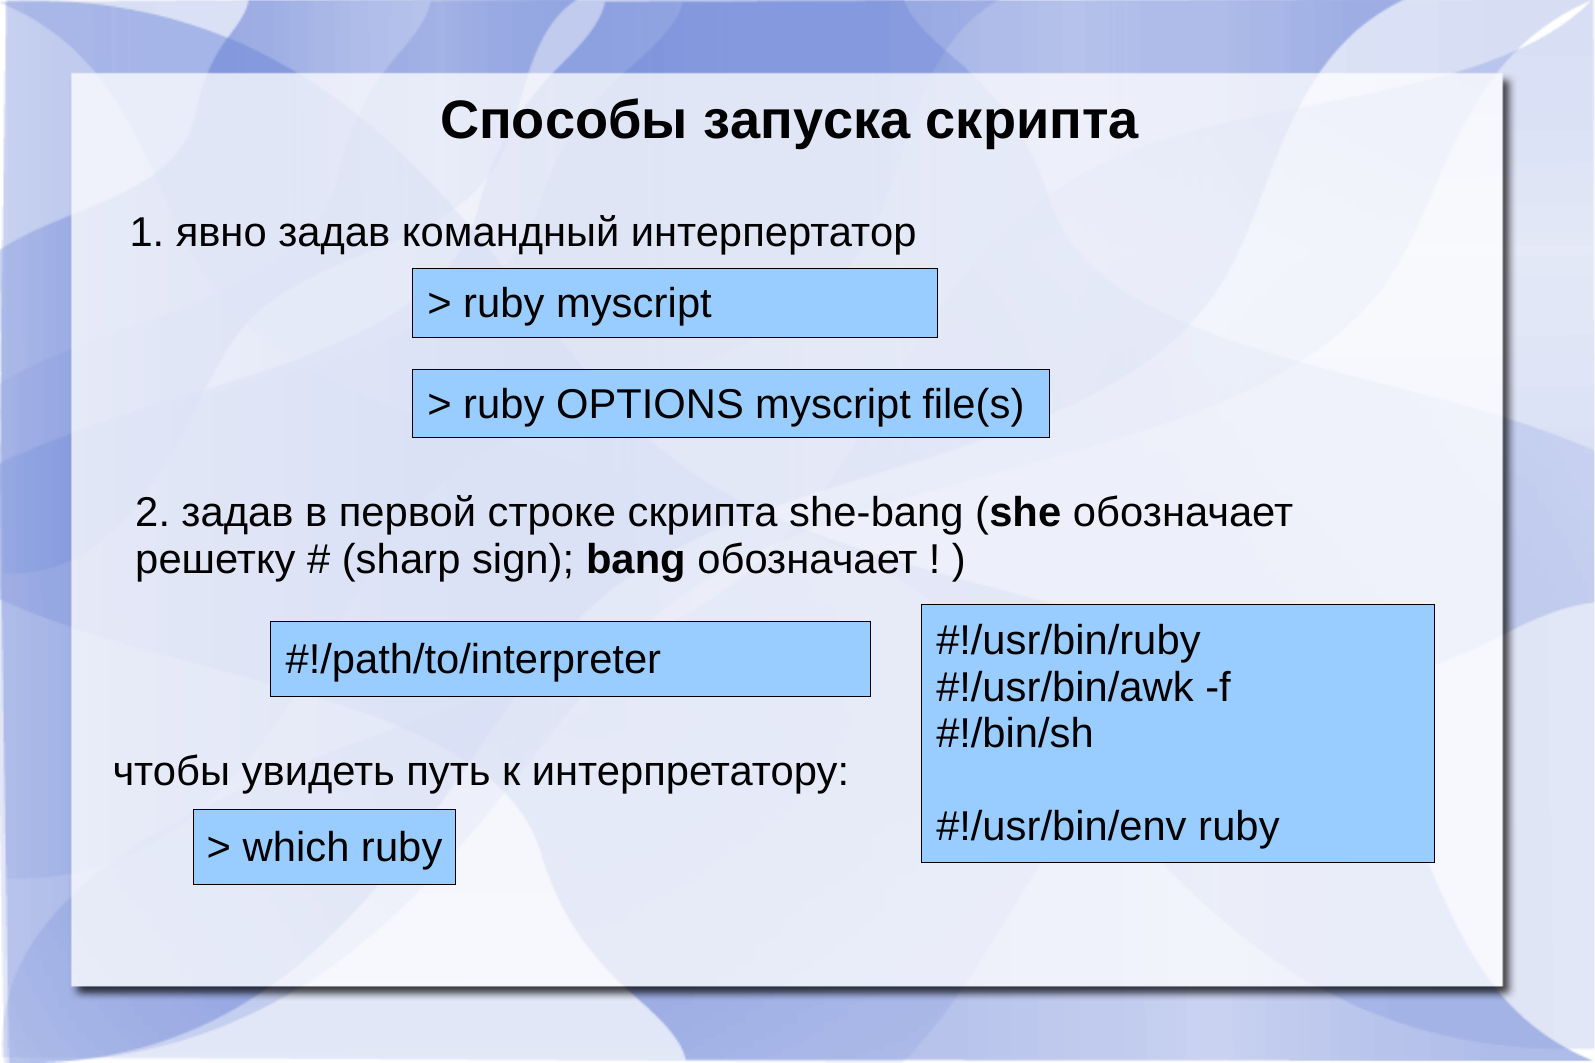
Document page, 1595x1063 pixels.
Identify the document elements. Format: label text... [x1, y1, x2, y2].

text_box 2. задав в первой строке скрипта she-bang (she обозначает решетку # (sharp sign); bang обозначает ! ) [120, 481, 1351, 590]
title Способы запуска скрипта [79, 83, 1501, 156]
picture [0, 0, 1595, 1063]
text_box #!/path/to/interpreter [270, 621, 871, 697]
text_box > which ruby [193, 809, 456, 885]
text_box 1. явно задав командный интерпертатор [114, 201, 931, 263]
text_box > ruby myscript [412, 268, 938, 338]
text_box #!/usr/bin/ruby #!/usr/bin/awk -f #!/bin/sh #!/usr/bin/env ruby [921, 604, 1435, 863]
text_box чтобы увидеть путь к интерпретатору: [97, 740, 863, 802]
text_box > ruby OPTIONS myscript file(s) [412, 369, 1050, 438]
